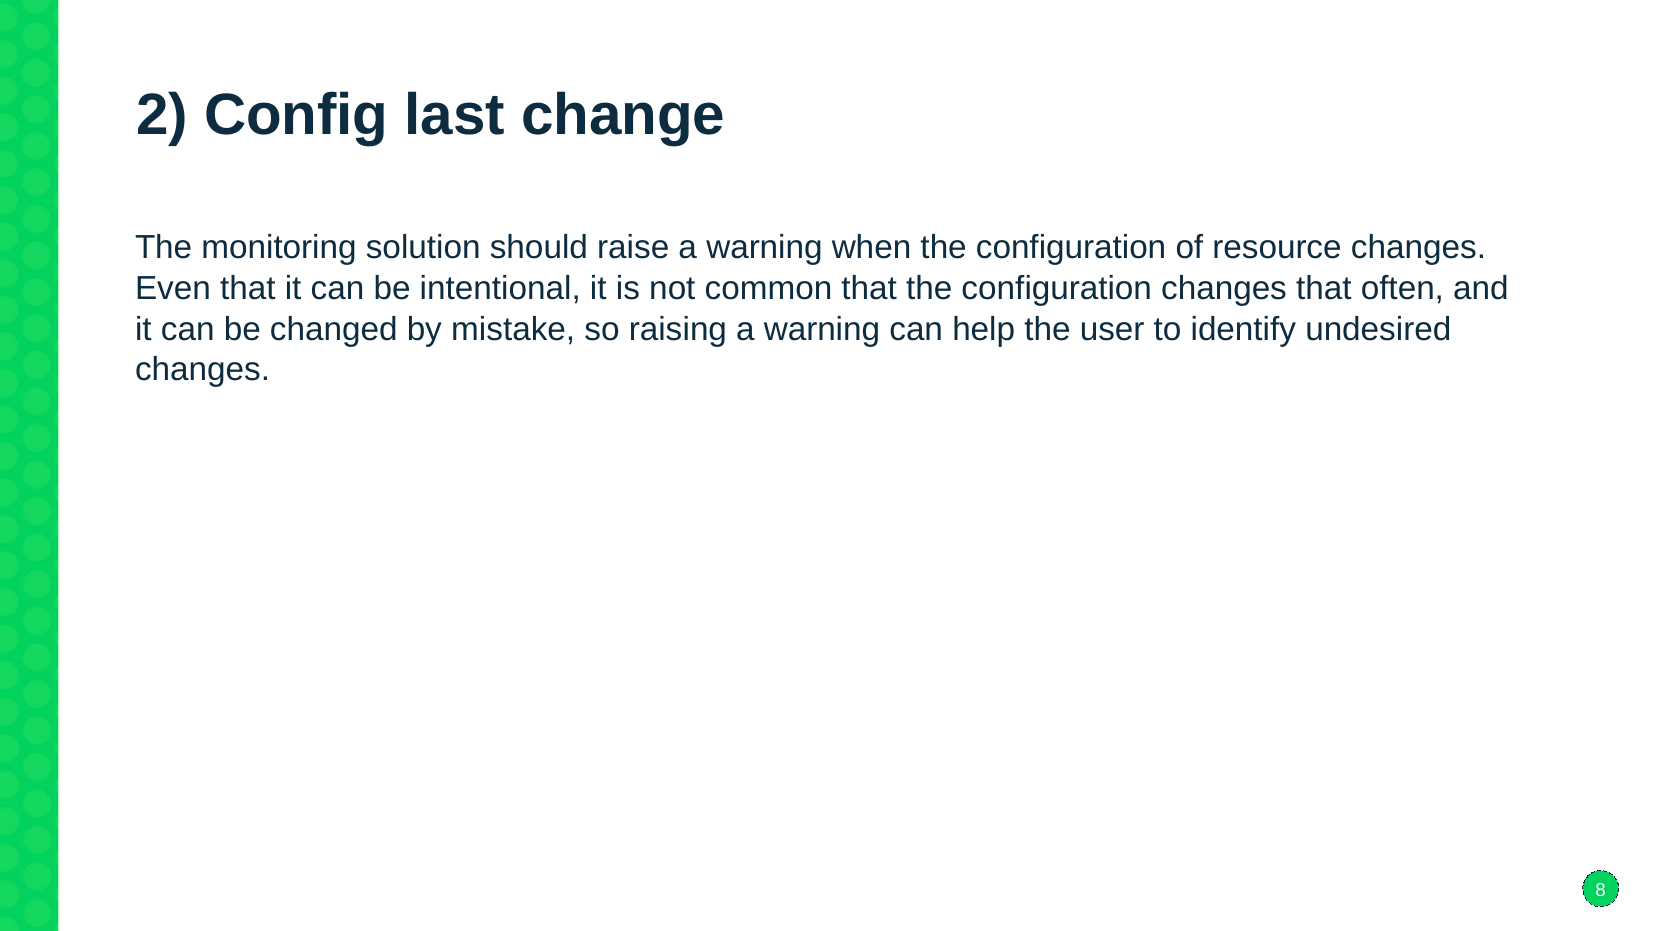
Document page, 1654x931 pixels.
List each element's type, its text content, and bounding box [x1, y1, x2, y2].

list The monitoring solution should raise a warning when the configuration of resource changes. Even that it can be intentional, it is not common that the configuration changes that often, and it can be changed by mistake, so raising a warning can help the user to identify undesired changes. [120, 217, 1530, 826]
picture [0, 0, 76, 931]
title 2) Config last change [121, 37, 1531, 193]
